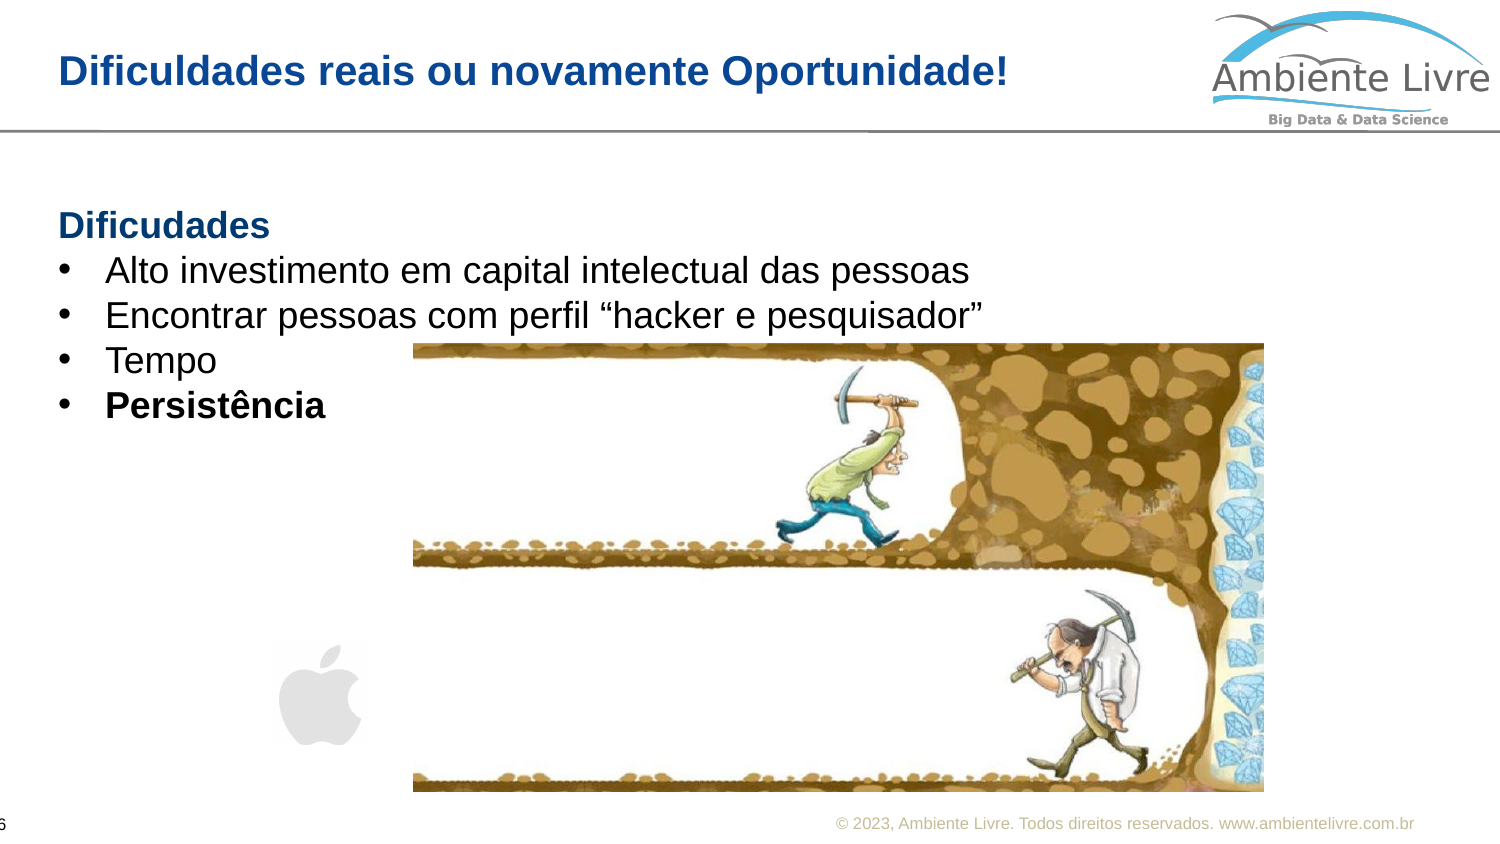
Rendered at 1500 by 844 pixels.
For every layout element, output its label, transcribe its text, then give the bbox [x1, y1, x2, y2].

picture [1212, 11, 1489, 127]
text_box Dificudades Alto investimento em capital intelectual das pessoas Encontrar pessoas com perfil “hacker e pesquisador” Tempo Persistência [43, 193, 1358, 434]
title Dificuldades reais ou novamente Oportunidade! [43, 8, 1127, 129]
picture [271, 637, 367, 745]
picture [187, 343, 1313, 792]
